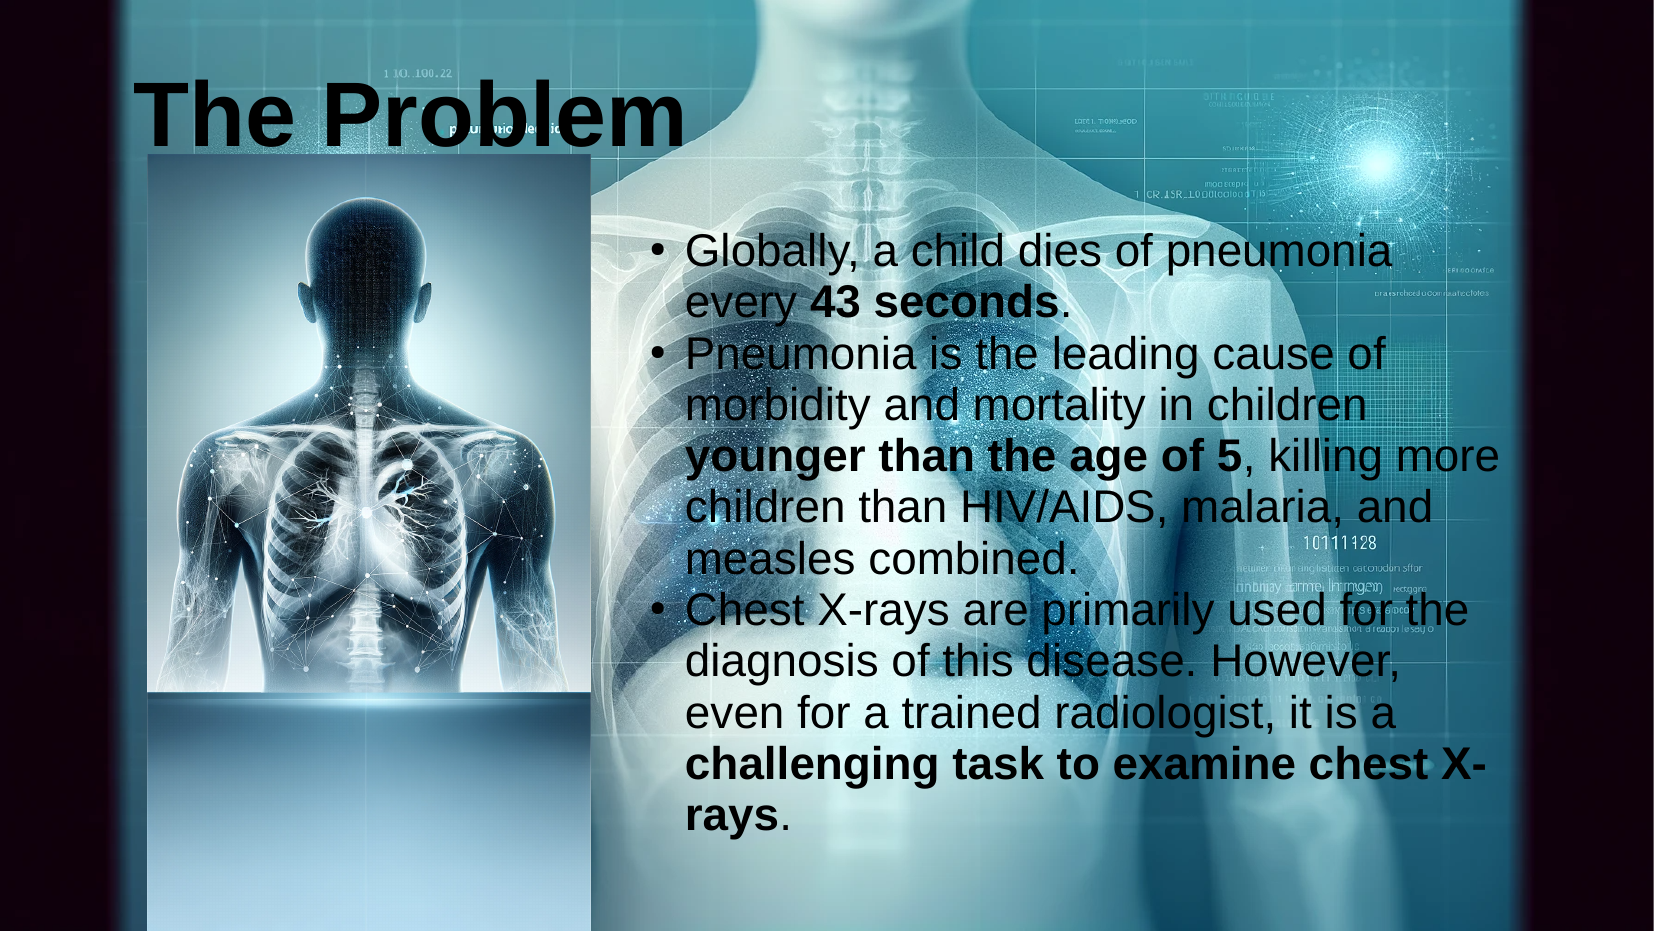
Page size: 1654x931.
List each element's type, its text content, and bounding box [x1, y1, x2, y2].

picture [0, 0, 1654, 931]
subtitle Globally, a child dies of pneumonia every 43 seconds. Pneumonia is the leading cause of morbidity and mortality in children younger than the age of 5, killing more children than HIV/AIDS, malaria, and measles combined. Chest X-rays are primarily used for the diagnosis of this disease. However, even for a trained radiologist, it is a challenging task to examine chest X-rays. [649, 179, 1506, 886]
title The Problem [82, 37, 1571, 193]
